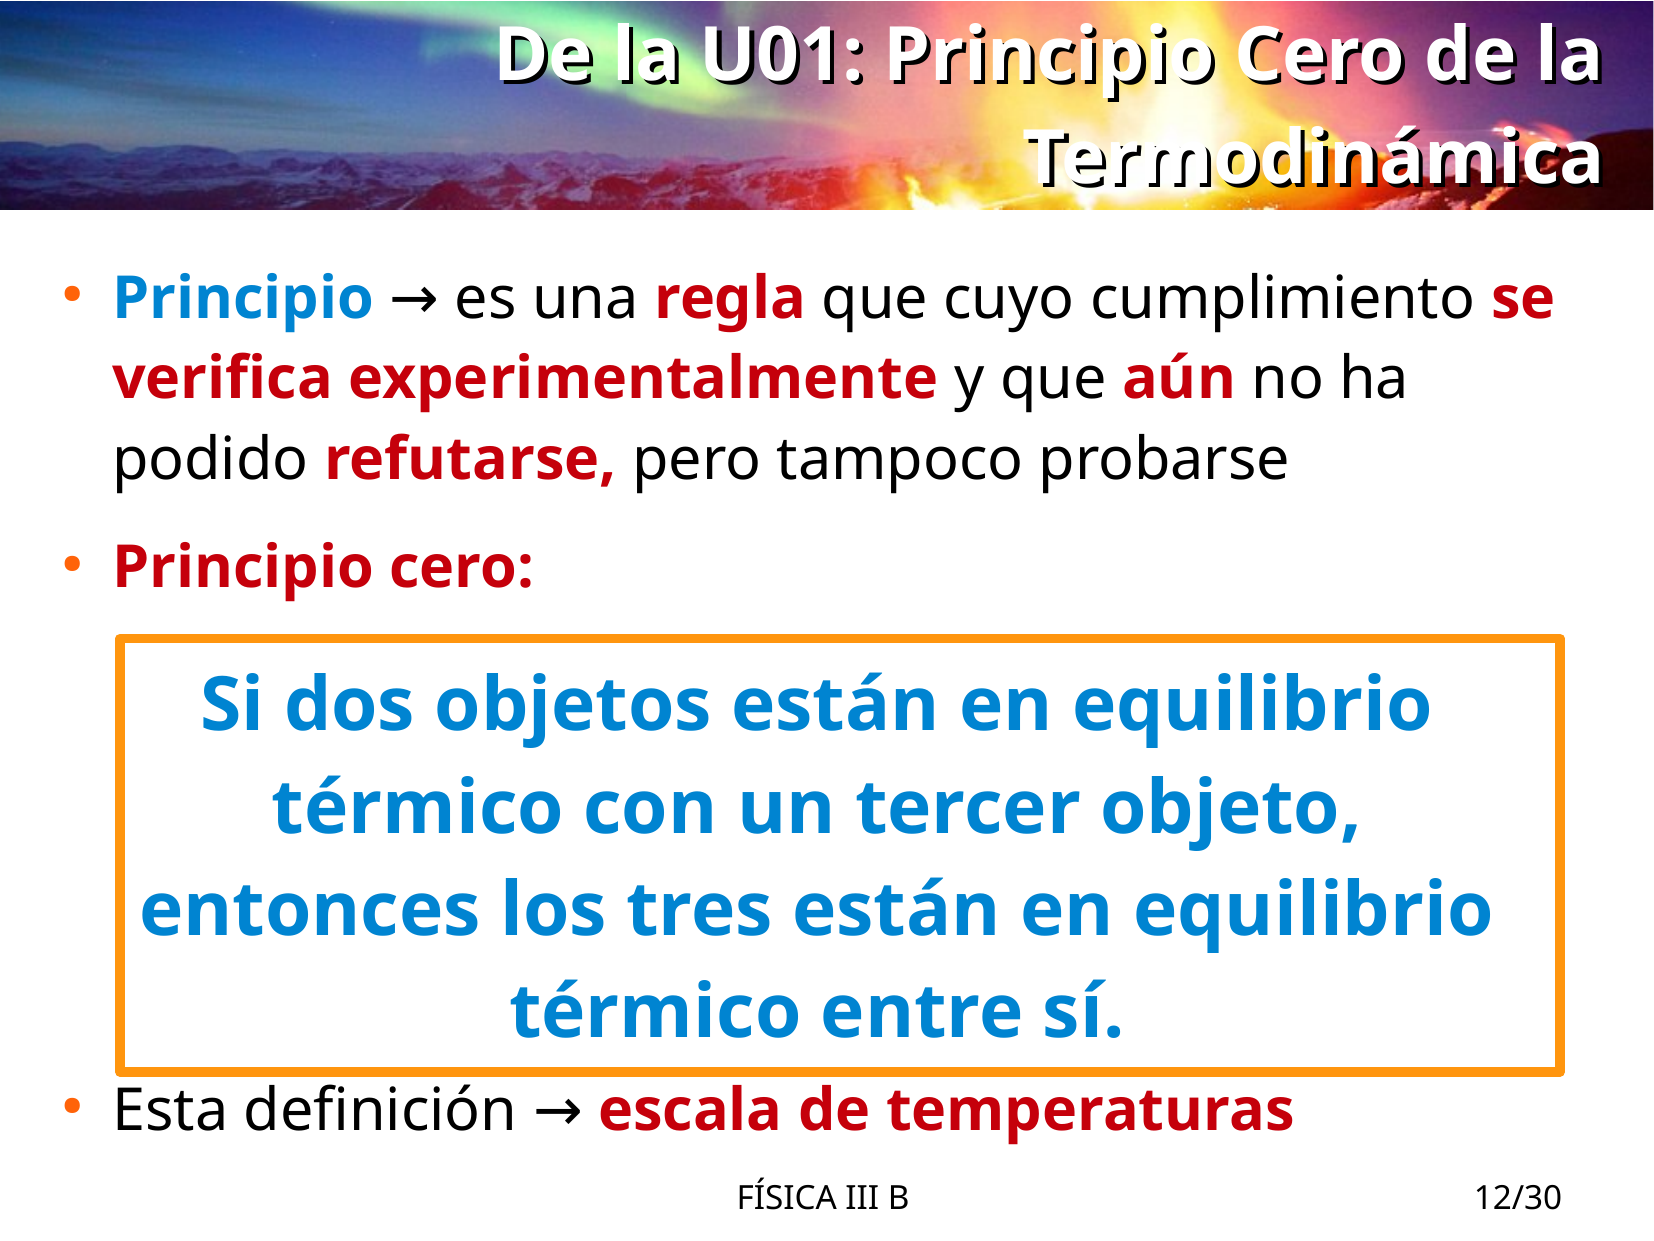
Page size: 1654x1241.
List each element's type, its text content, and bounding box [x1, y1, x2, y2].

picture [0, 1, 1654, 210]
list Principio → es una regla que cuyo cumplimiento se verifica experimentalmente y que aún no ha podido refutarse, pero tampoco probarse Principio cero: Esta definición → escala de temperaturas [45, 255, 1606, 1156]
text_box Si dos objetos están en equilibrio térmico con un tercer objeto, entonces los tres están en equilibrio térmico entre sí. [120, 638, 1561, 963]
title De la U01: Principio Cero de la Termodinámica [45, 15, 1606, 191]
